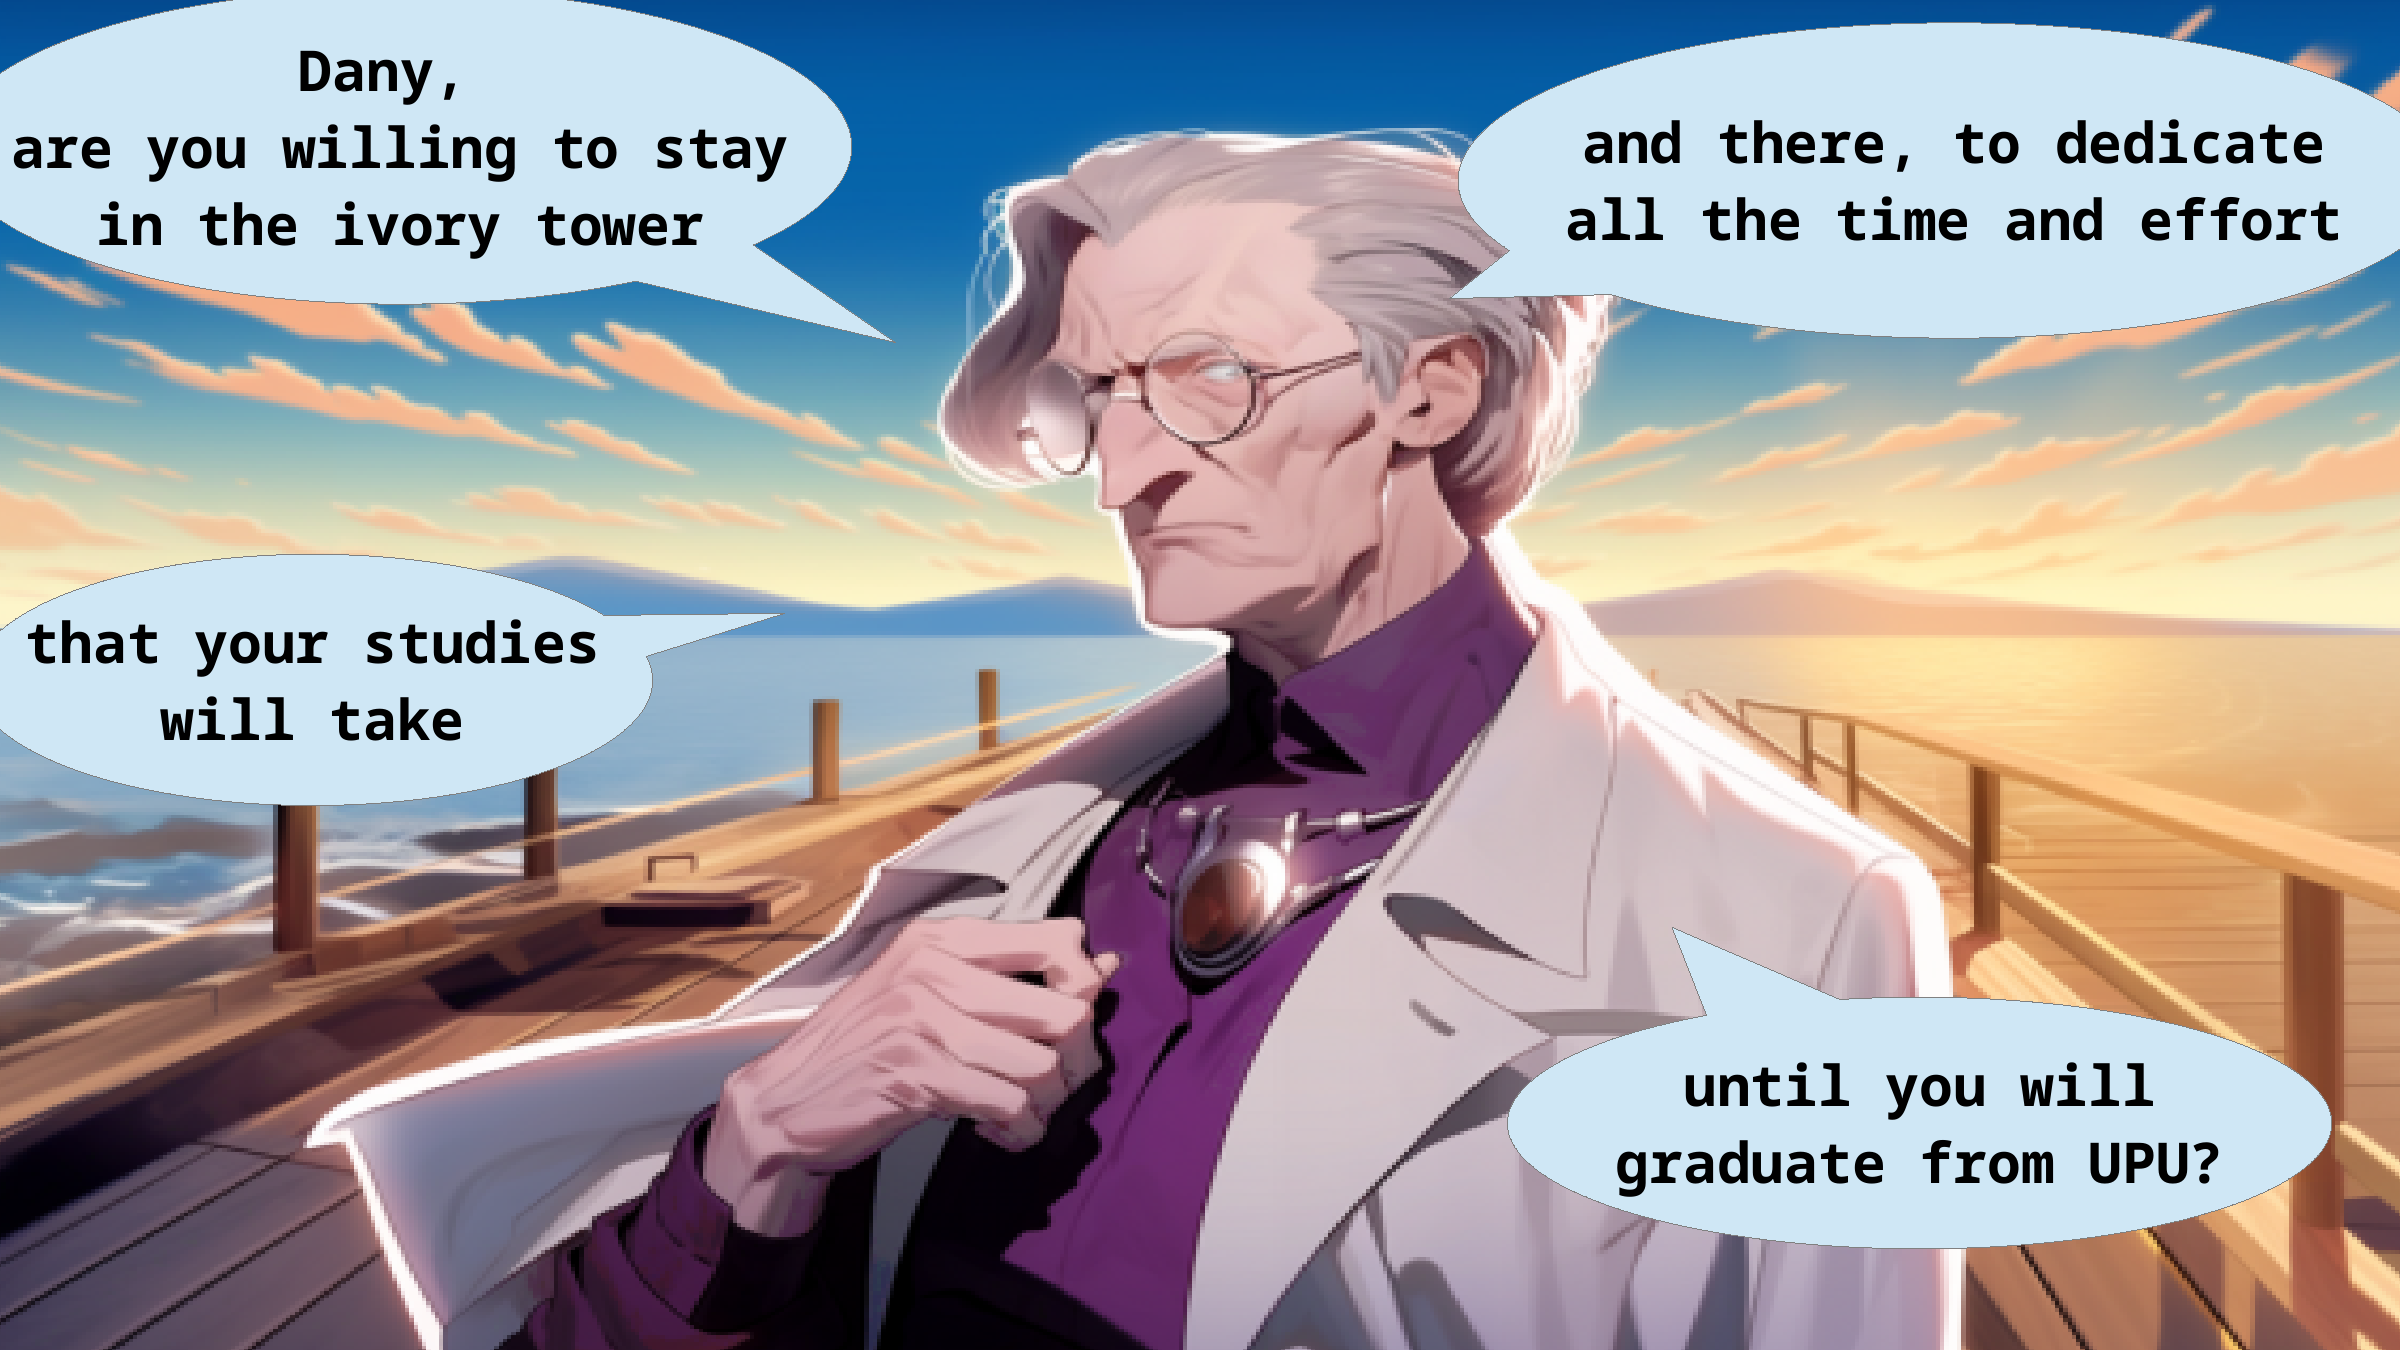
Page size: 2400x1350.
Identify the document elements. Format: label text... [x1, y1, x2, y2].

picture [0, 0, 2400, 1350]
text_box that your studies will take [0, 554, 785, 806]
picture [0, 0, 225, 72]
text_box Dany, are you willing to stay in the ivory tower [0, 0, 896, 343]
text_box until you will graduate from UPU? [1507, 927, 2332, 1249]
text_box and there, to dedicate all the time and effort [1449, 22, 2400, 339]
